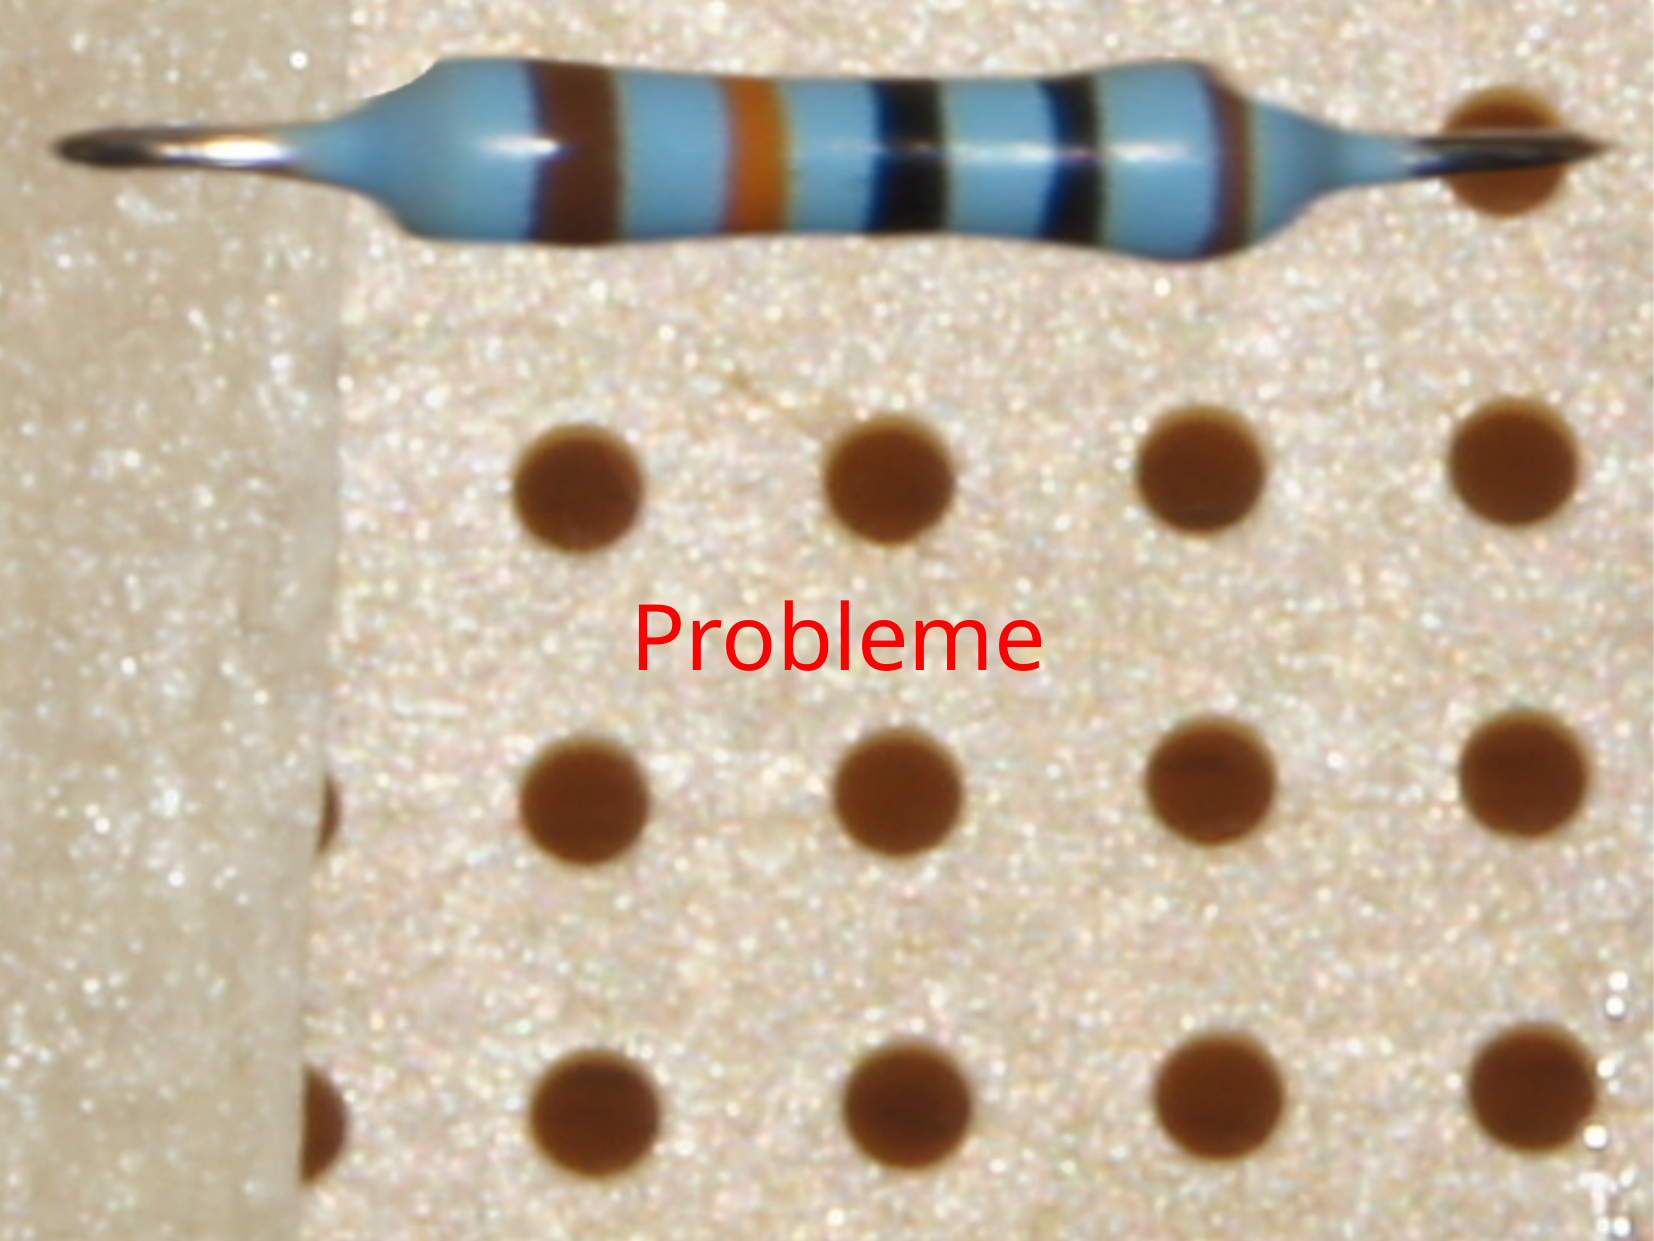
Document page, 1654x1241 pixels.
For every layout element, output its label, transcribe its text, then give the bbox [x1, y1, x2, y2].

picture [0, 0, 1654, 1241]
title Probleme [94, 531, 1583, 739]
